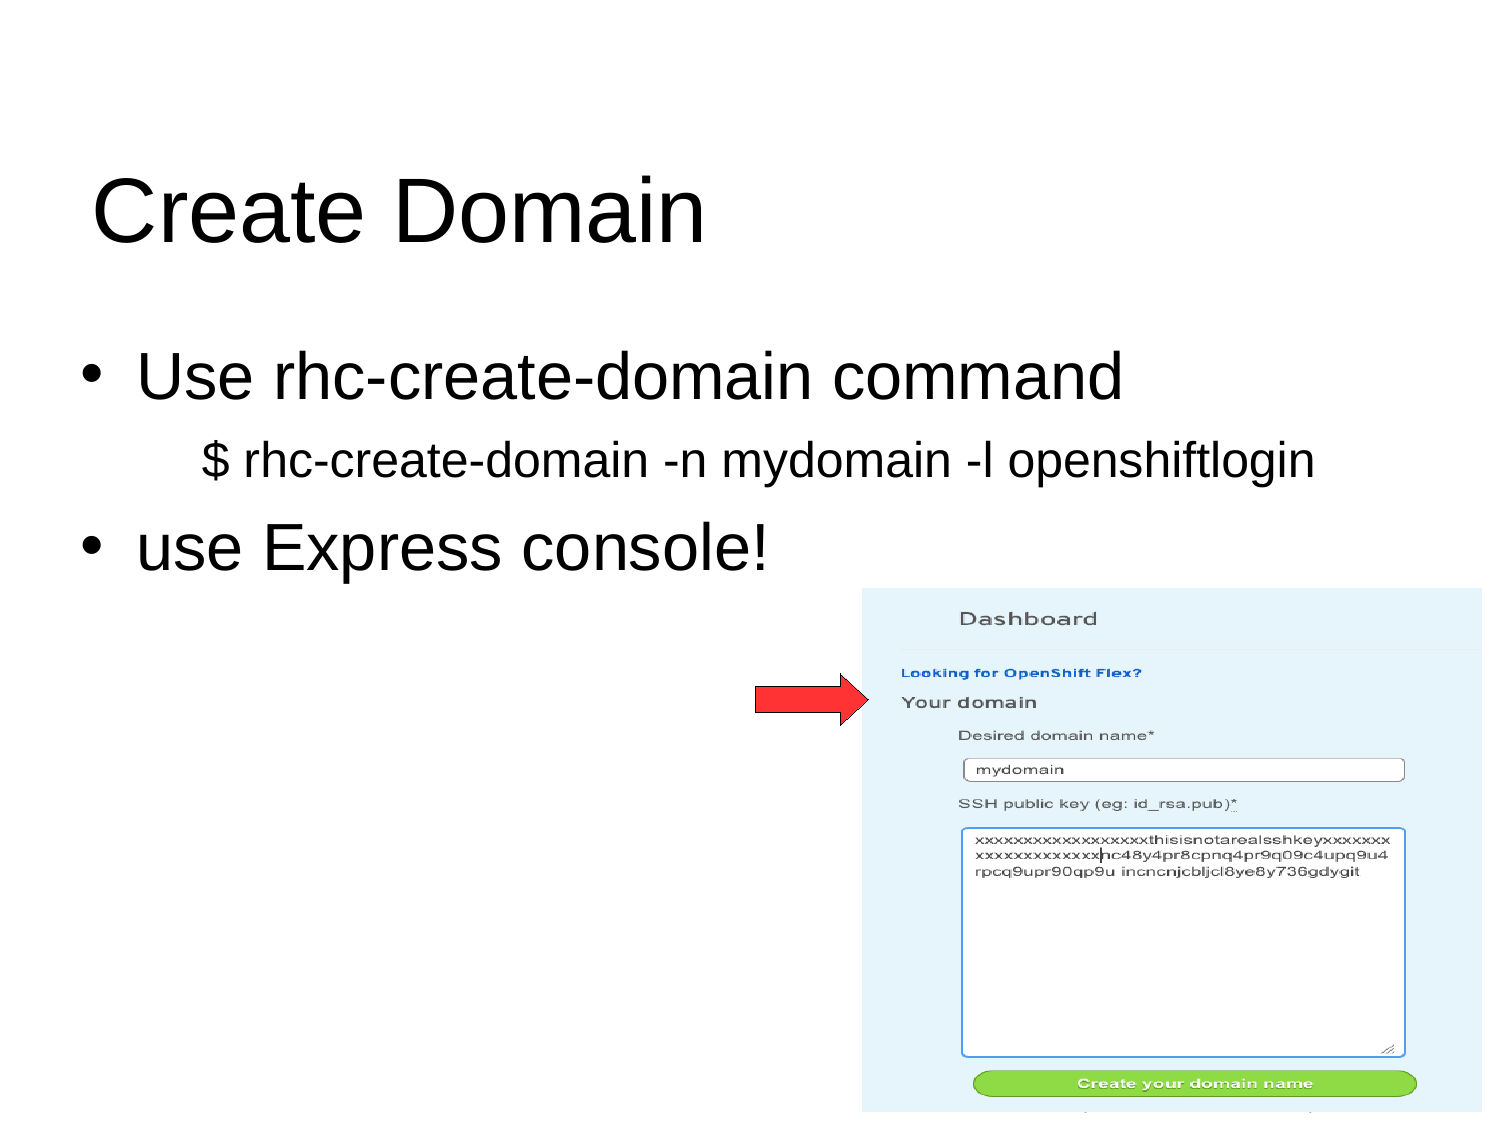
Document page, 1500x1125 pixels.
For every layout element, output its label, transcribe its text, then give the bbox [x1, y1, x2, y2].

picture [862, 588, 1482, 1112]
title Create Domain [77, 88, 1353, 324]
text_box [755, 673, 869, 726]
list Use rhc-create-domain command $ rhc-create-domain -n mydomain -l openshiftlogin use Express console! [65, 324, 1341, 1068]
